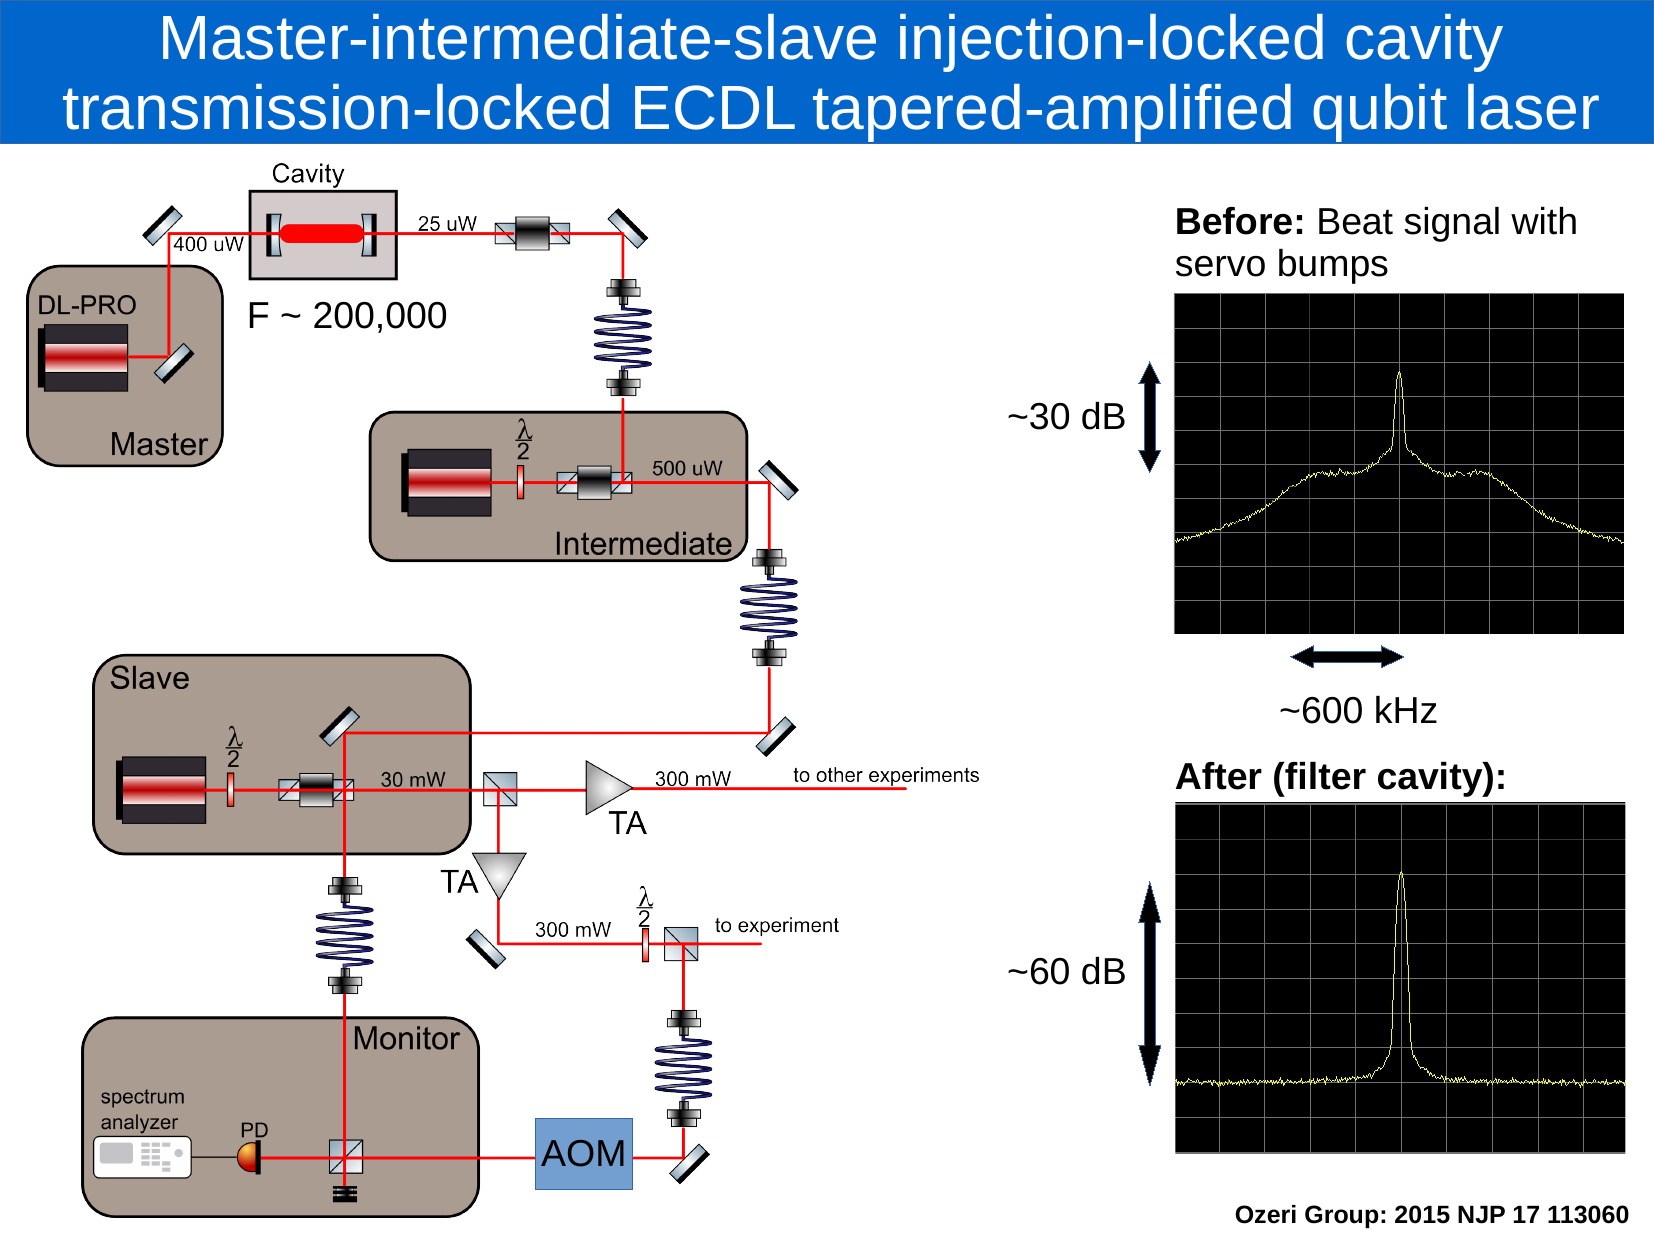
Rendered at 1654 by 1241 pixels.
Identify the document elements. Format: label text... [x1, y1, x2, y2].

text_box Before: Beat signal with servo bumps [1160, 192, 1597, 294]
title Master-intermediate-slave injection-locked cavity transmission-locked ECDL tapered-amplified qubit laser [0, 2, 1654, 144]
picture [1175, 802, 1626, 1154]
text_box F ~ 200,000 [232, 286, 463, 344]
text_box [1290, 645, 1404, 668]
text_box ~60 dB [992, 943, 1213, 1001]
text_box AOM [535, 1118, 633, 1190]
text_box Ozeri Group: 2015 NJP 17 113060 [1219, 1193, 1654, 1237]
text_box [1138, 445, 1161, 473]
picture [26, 163, 979, 1218]
text_box [1138, 881, 1161, 943]
text_box After (filter cavity): [1160, 748, 1602, 932]
picture [1173, 293, 1624, 634]
text_box [1138, 361, 1161, 388]
text_box ~600 kHz [1264, 682, 1485, 740]
text_box [1138, 1001, 1161, 1086]
text_box ~30 dB [992, 388, 1213, 445]
